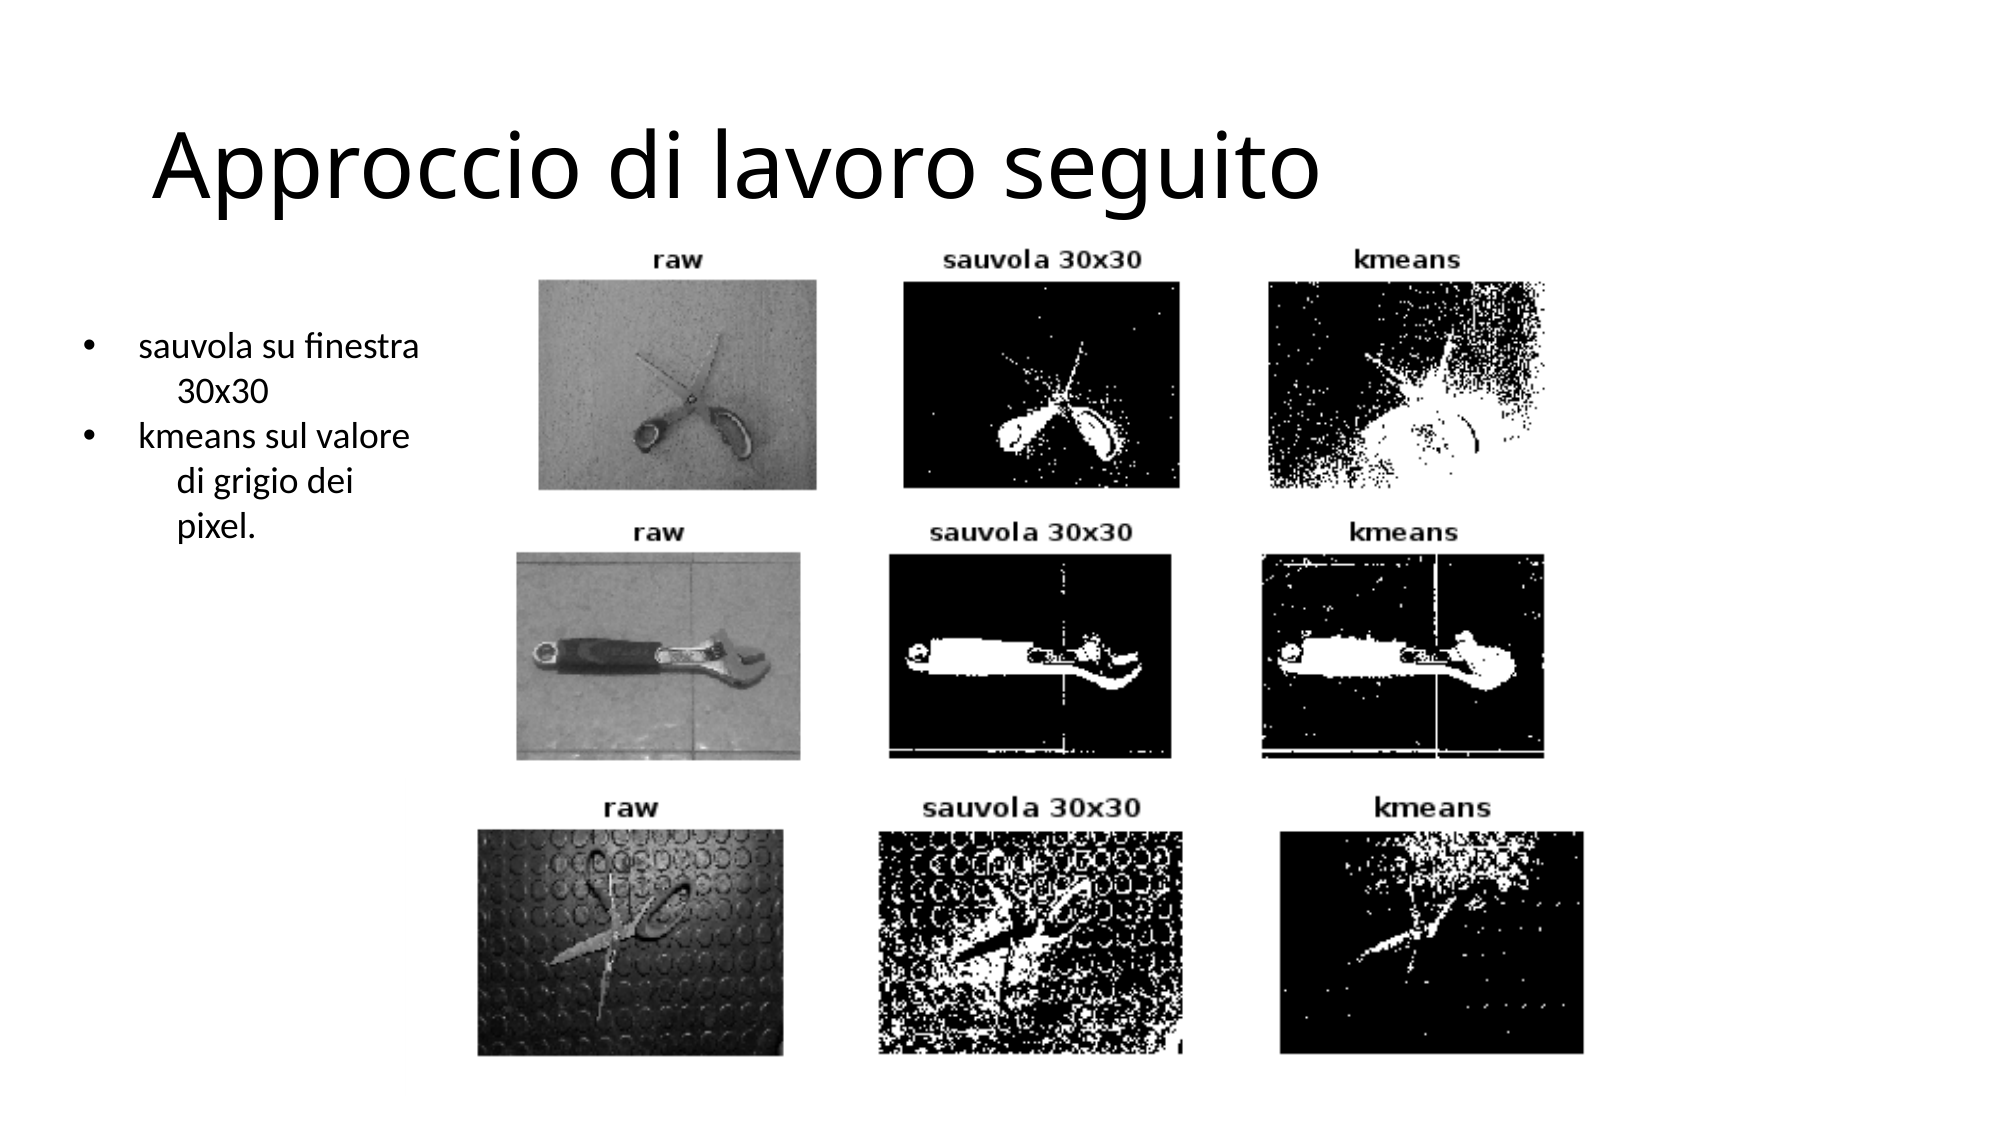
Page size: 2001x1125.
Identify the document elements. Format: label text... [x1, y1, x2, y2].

title Approccio di lavoro seguito [137, 59, 1863, 278]
text_box sauvola su finestra 30x30 kmeans sul valore di grigio dei pixel. [67, 268, 449, 512]
picture [404, 234, 1655, 1097]
